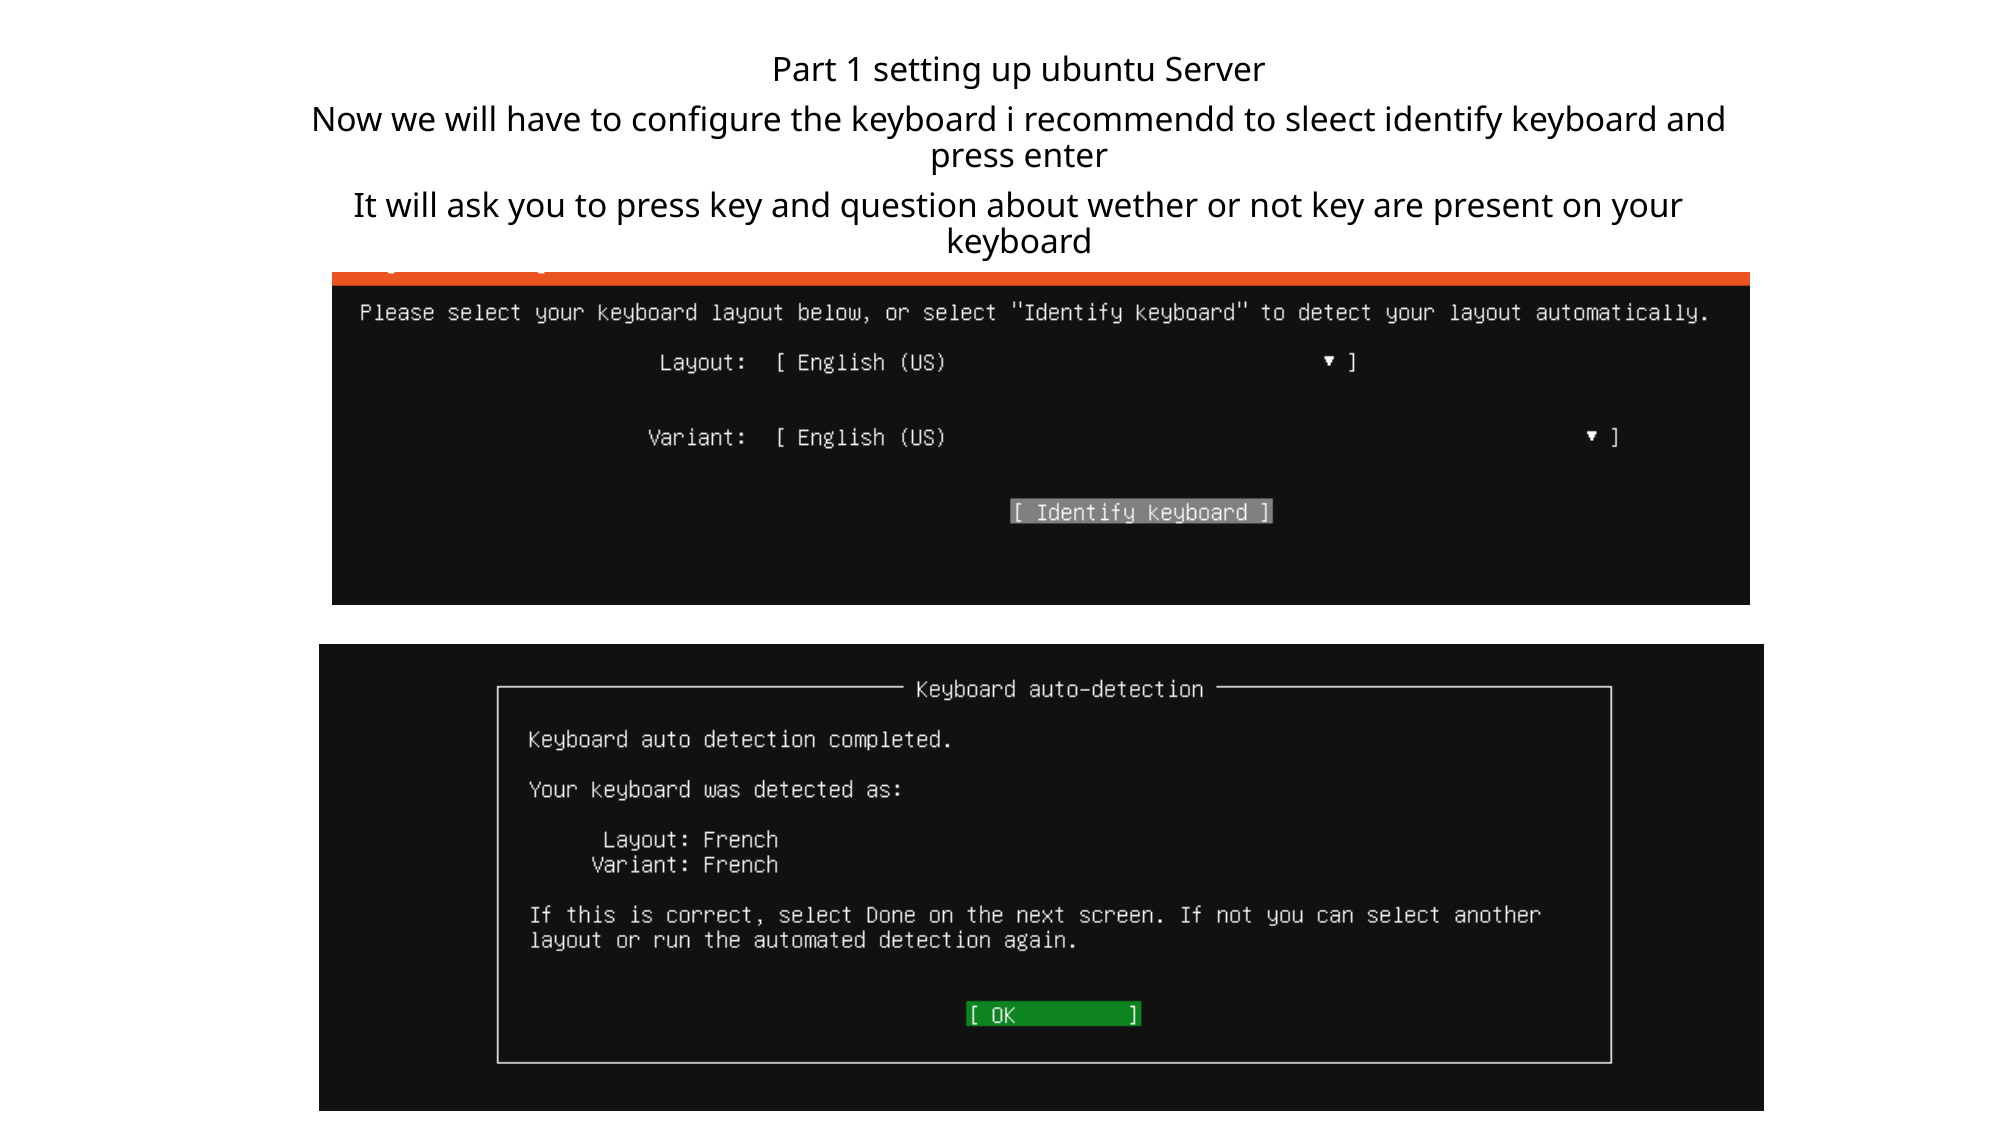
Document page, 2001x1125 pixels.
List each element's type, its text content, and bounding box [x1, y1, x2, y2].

picture [319, 644, 1764, 1111]
picture [332, 272, 1750, 605]
subtitle Part 1 setting up ubuntu Server Now we will have to configure the keyboard i recommendd to sleect identify keyboard and press enter It will ask you to press key and question about wether or not key are present on your keyboard [269, 45, 1770, 271]
